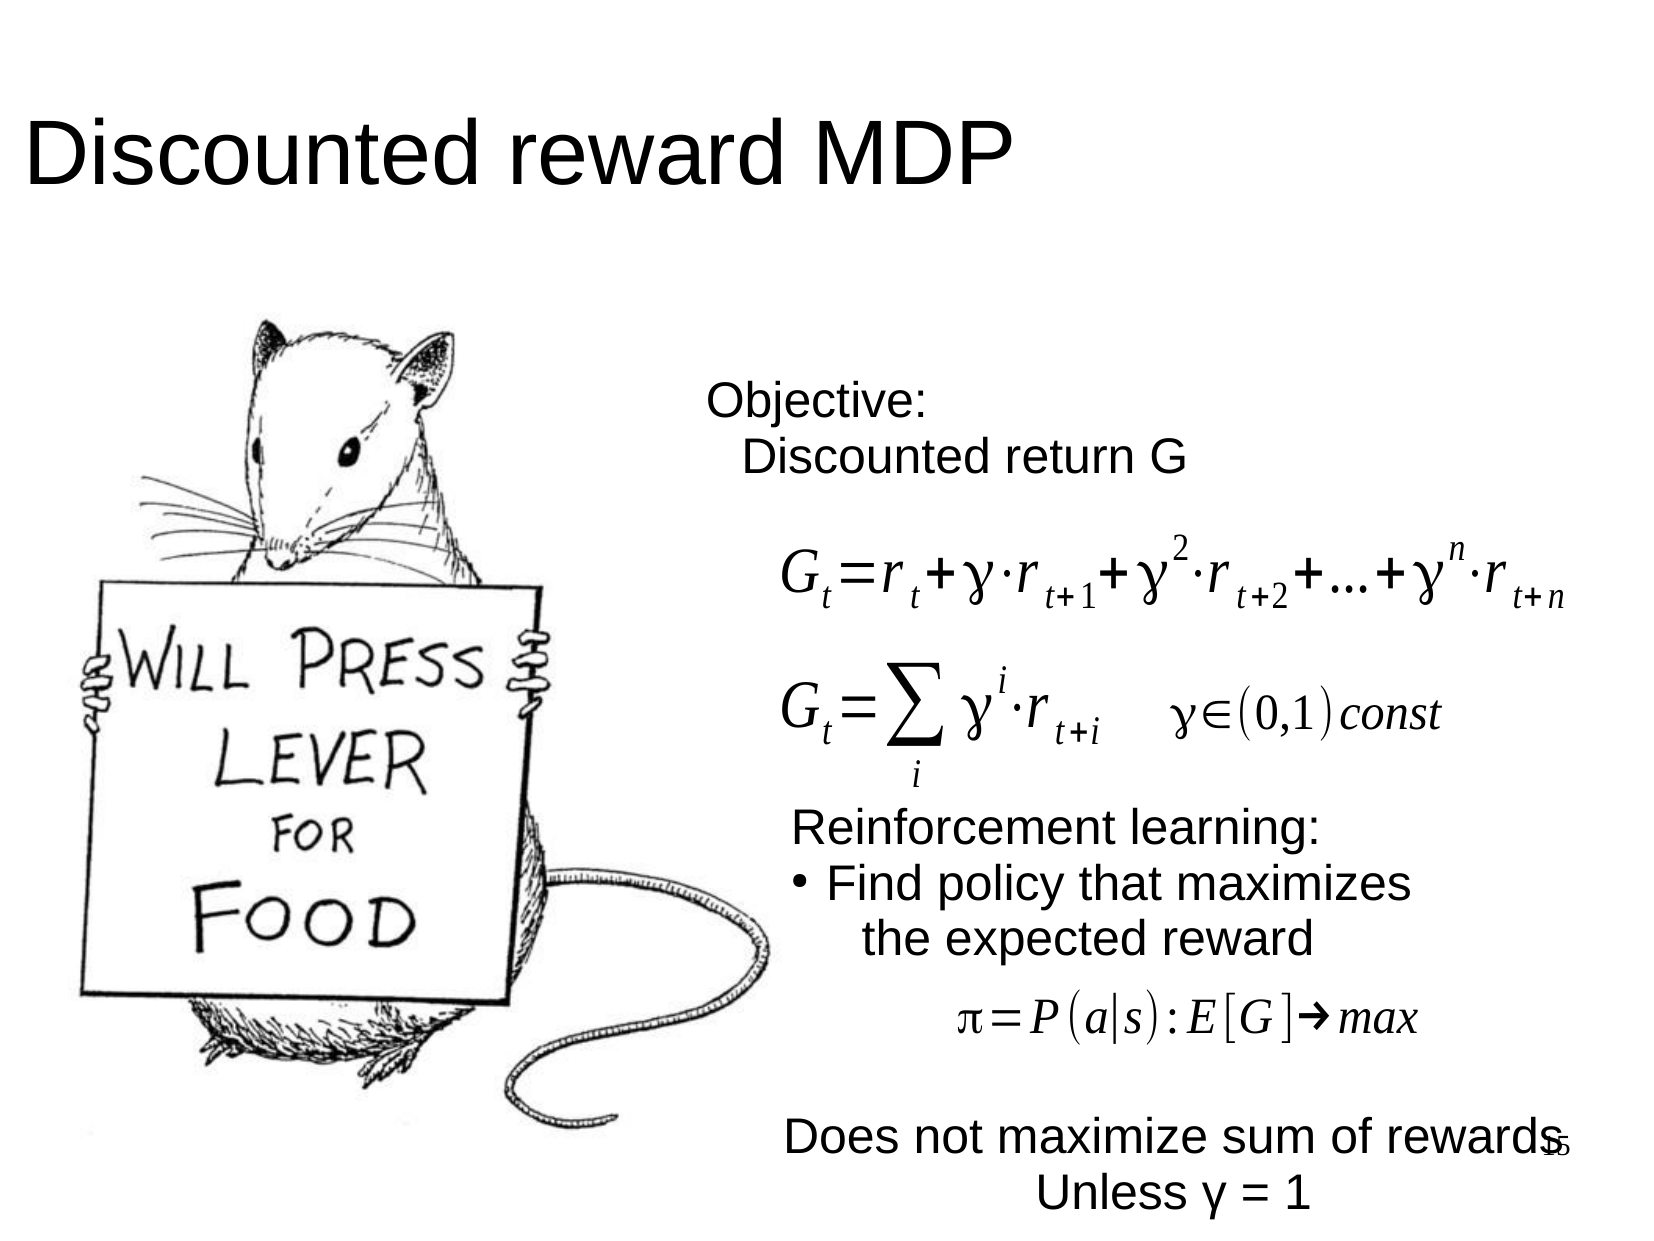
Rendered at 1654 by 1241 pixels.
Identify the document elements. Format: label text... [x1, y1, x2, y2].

text_box Reinforcement learning: Find policy that maximizes the expected reward [755, 798, 1654, 968]
text_box Objective: Discounted return G [670, 371, 1654, 541]
picture [0, 250, 791, 1241]
text_box Does not maximize sum of rewards Unless γ = 1 [768, 1100, 1579, 1229]
chart [765, 655, 1114, 796]
chart [765, 523, 1579, 616]
chart [945, 985, 1432, 1047]
title Discounted reward MDP [23, 49, 1512, 257]
chart [1155, 681, 1456, 743]
